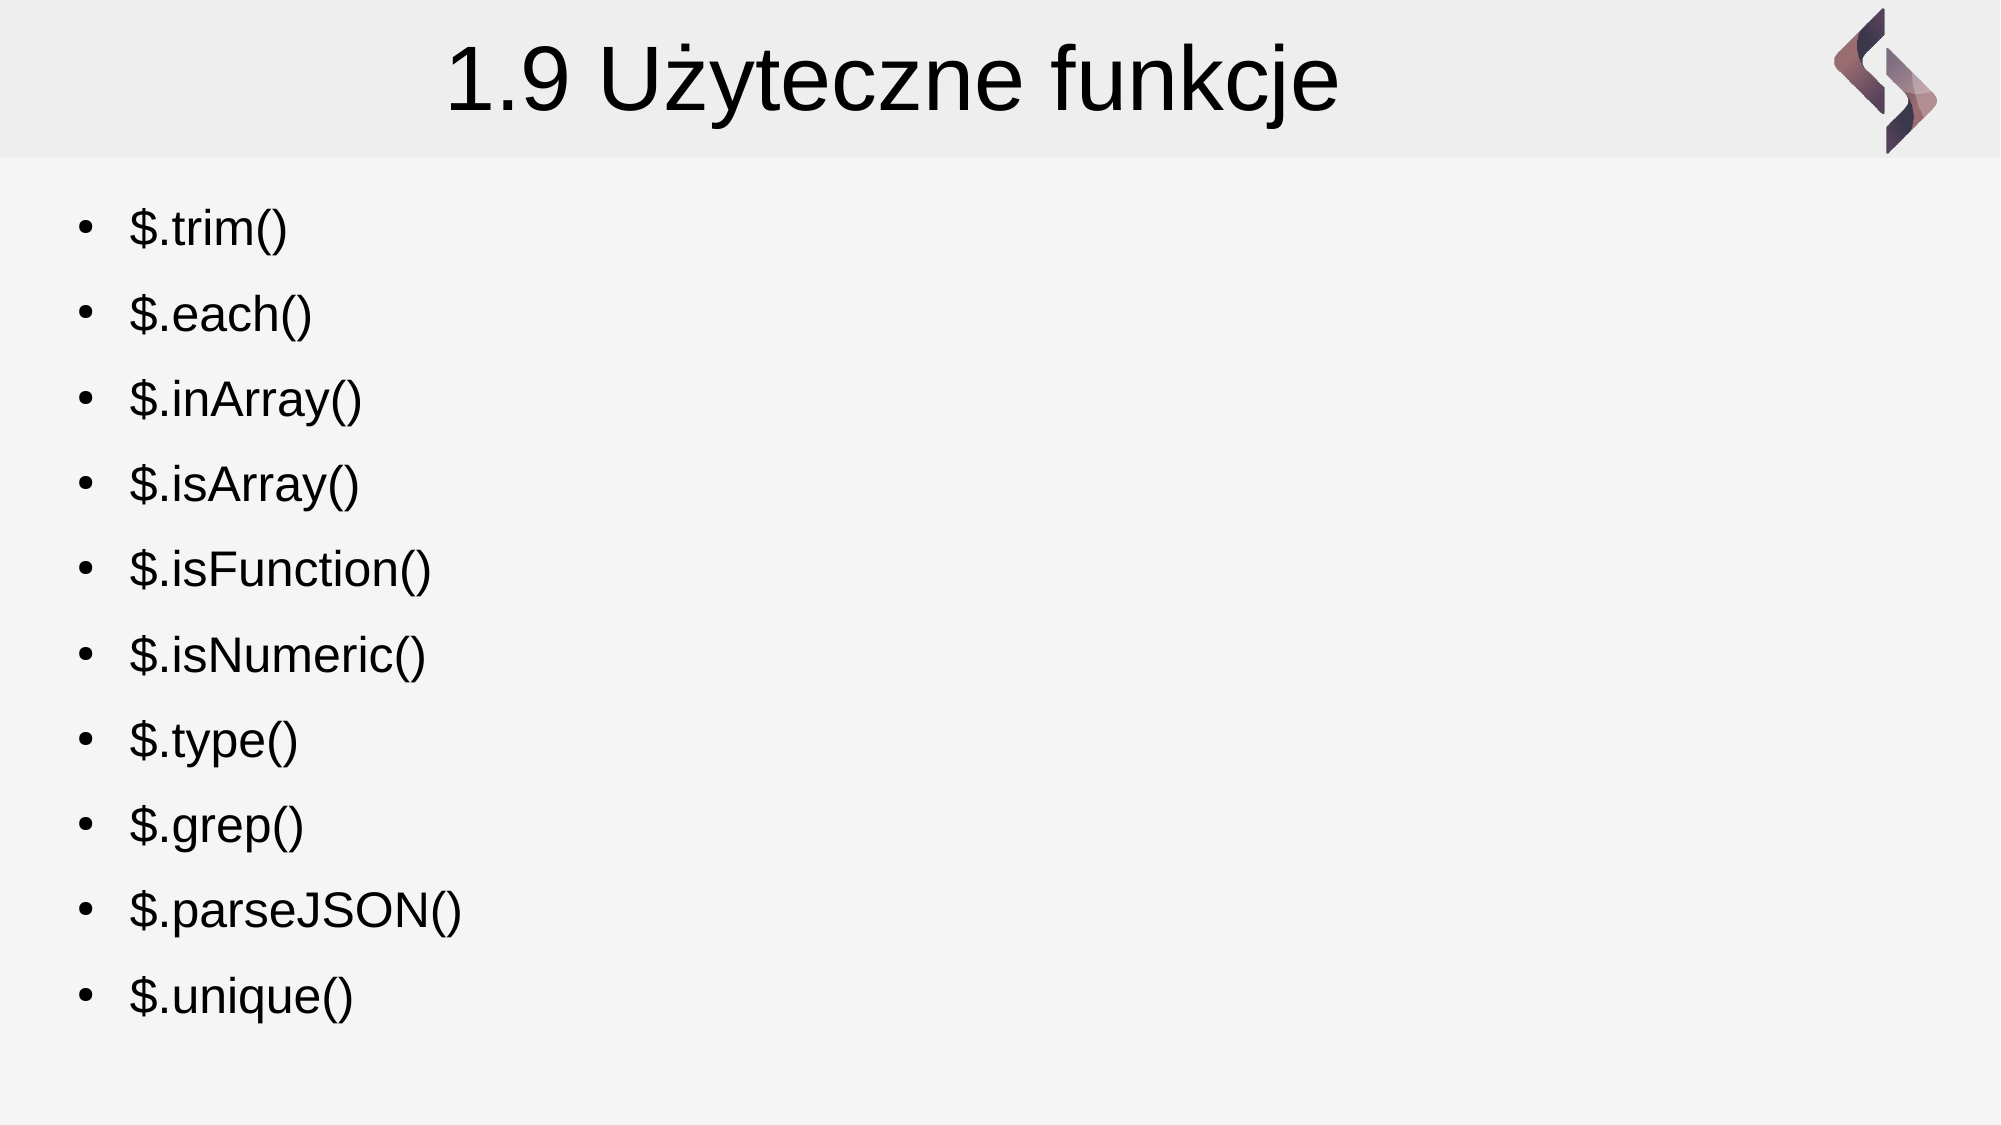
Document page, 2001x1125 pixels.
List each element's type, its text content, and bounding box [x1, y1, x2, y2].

picture [1787, 0, 2001, 166]
text_box [366, 501, 1004, 572]
list $.trim() $.each() $.inArray() $.isArray() $.isFunction() $.isNumeric() $.type() $.grep() $.parseJSON() $.unique() [59, 200, 1784, 1075]
title 1.9 Użyteczne funkcje [0, 0, 1788, 158]
